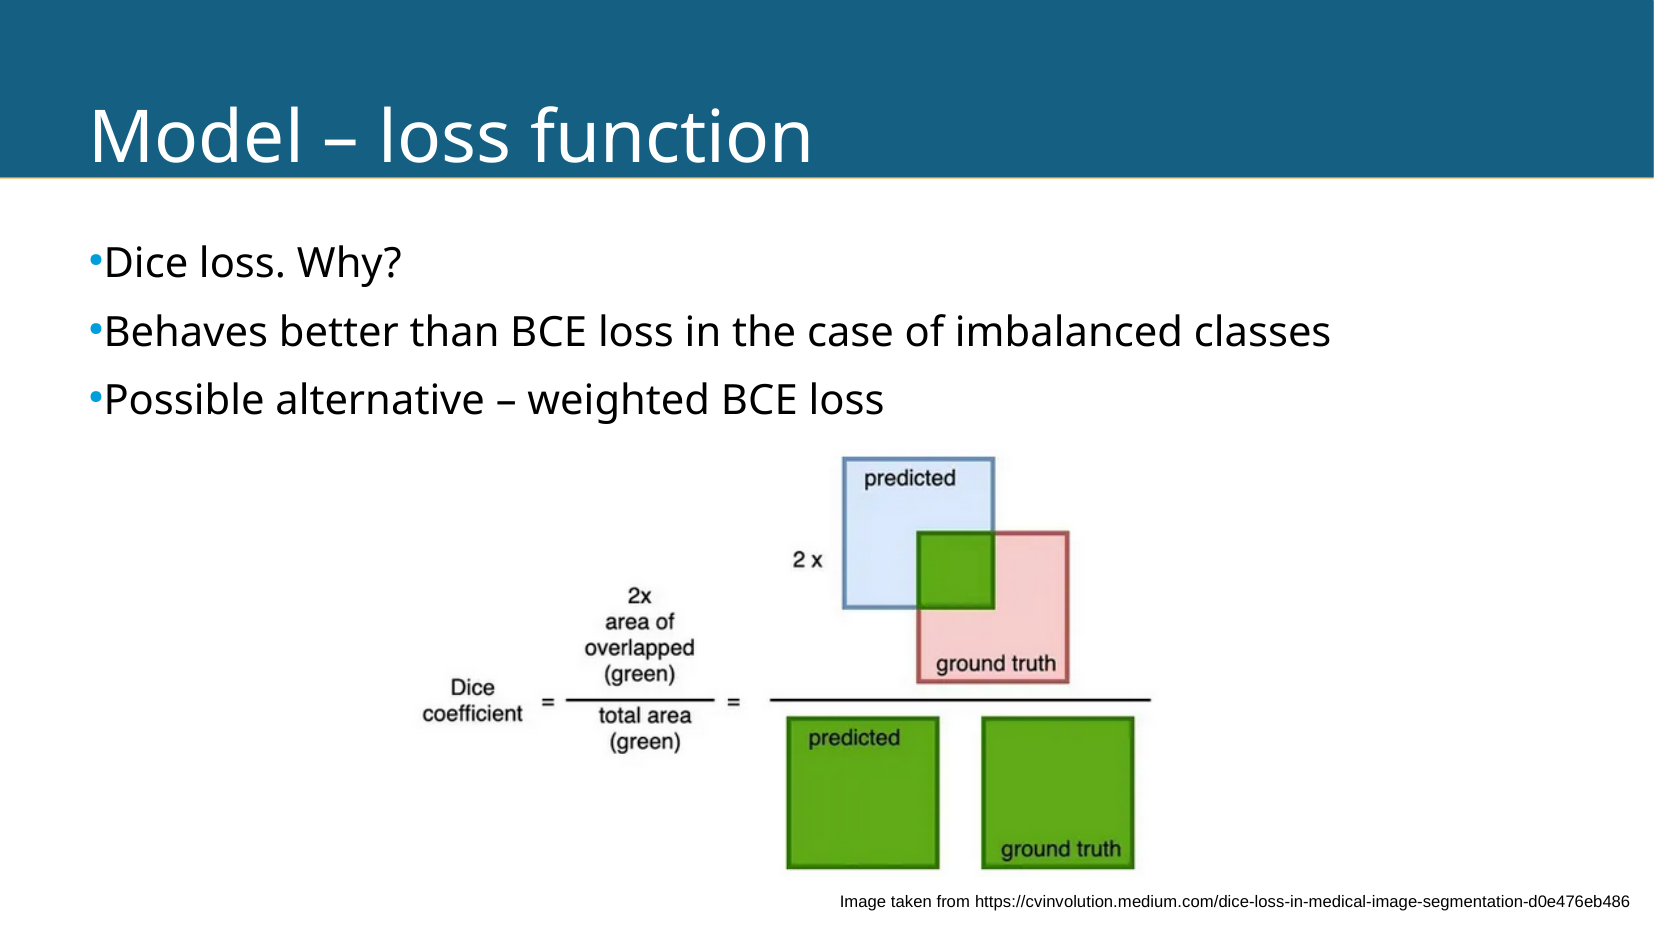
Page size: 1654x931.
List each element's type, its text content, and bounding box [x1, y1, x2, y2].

text_box Dice loss. Why? Behaves better than BCE loss in the case of imbalanced classes Possible alternative – weighted BCE loss [88, 236, 1565, 451]
text_box Image taken from https://cvinvolution.medium.com/dice-loss-in-medical-image-segmentation-d0e476eb486 [825, 885, 1651, 931]
text_box Model – loss function [88, 14, 1565, 178]
picture [412, 450, 1163, 877]
